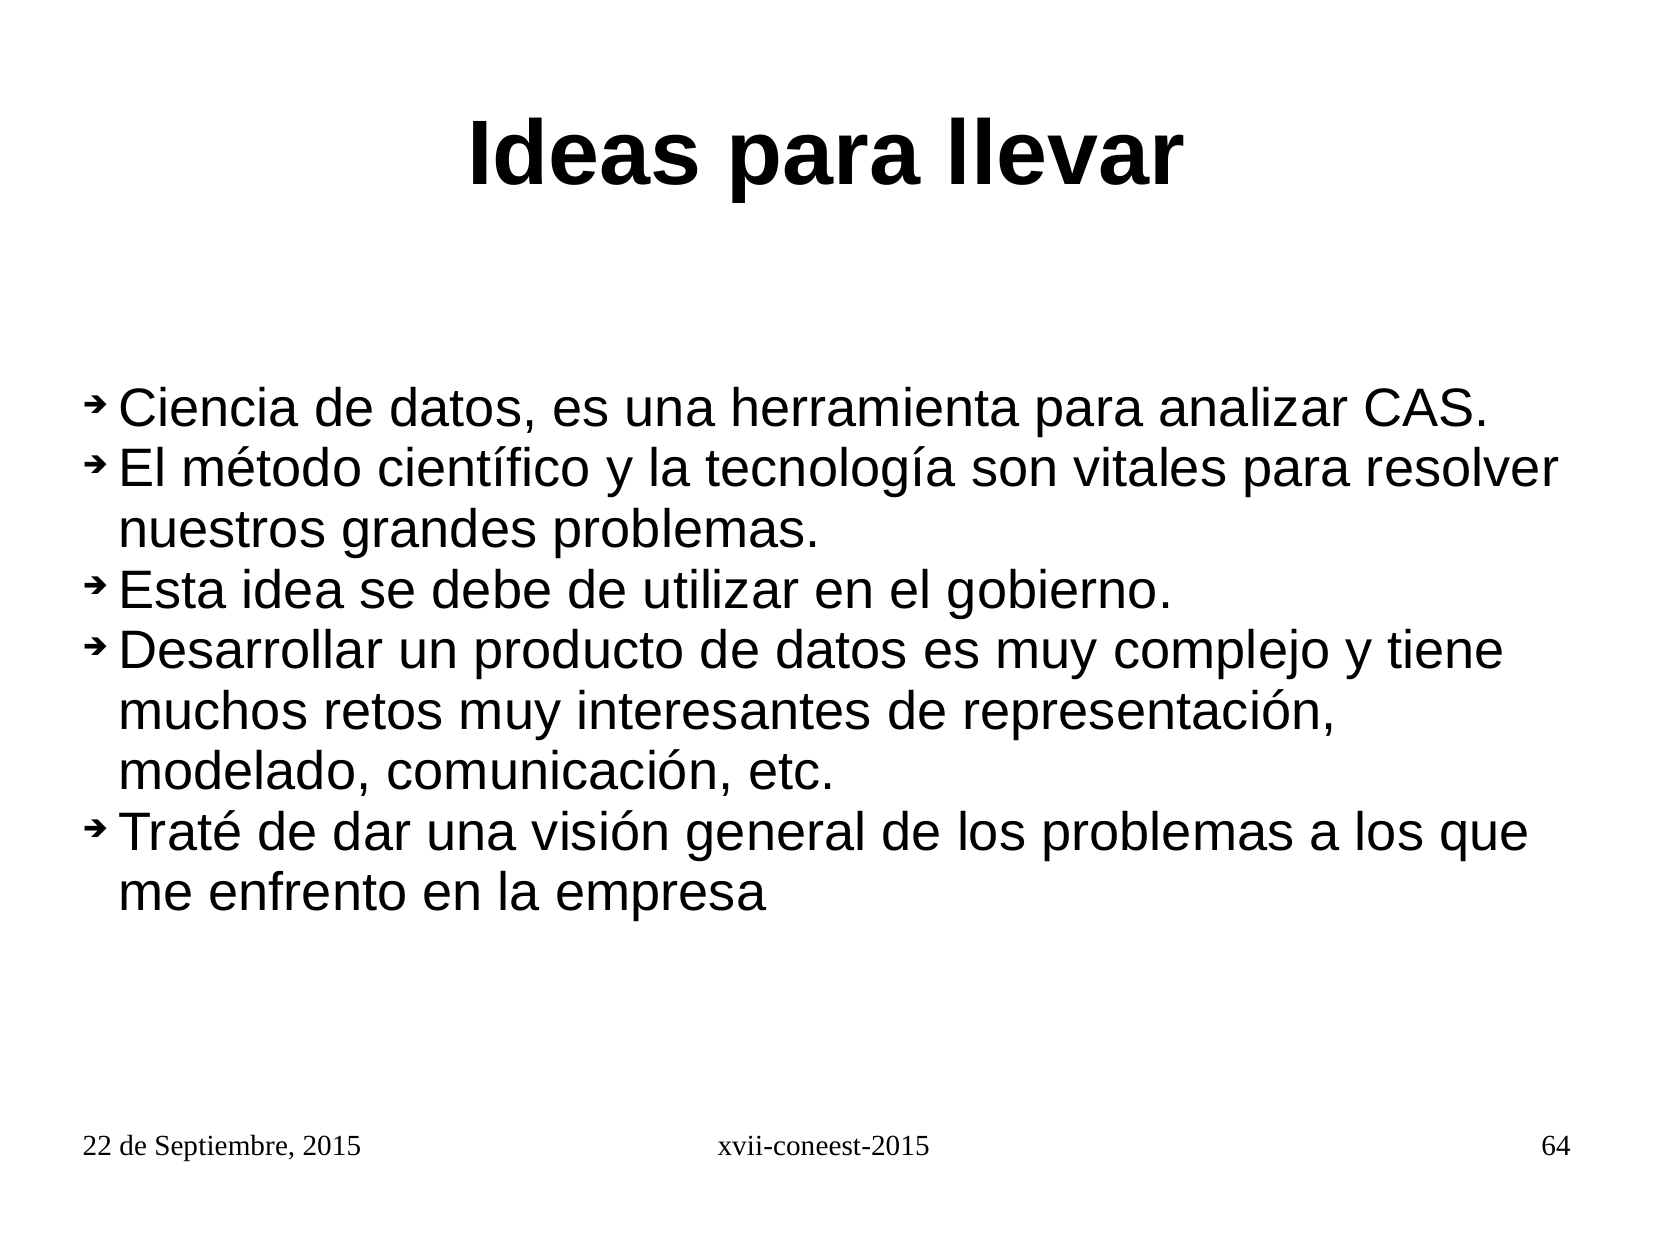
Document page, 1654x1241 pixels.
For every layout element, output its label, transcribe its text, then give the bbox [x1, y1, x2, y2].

subtitle Ciencia de datos, es una herramienta para analizar CAS. El método científico y la tecnología son vitales para resolver nuestros grandes problemas. Esta idea se debe de utilizar en el gobierno. Desarrollar un producto de datos es muy complejo y tiene muchos retos muy interesantes de representación, modelado, comunicación, etc. Traté de dar una visión general de los problemas a los que me enfrento en la empresa [82, 290, 1571, 1010]
title Ideas para llevar [82, 49, 1571, 257]
